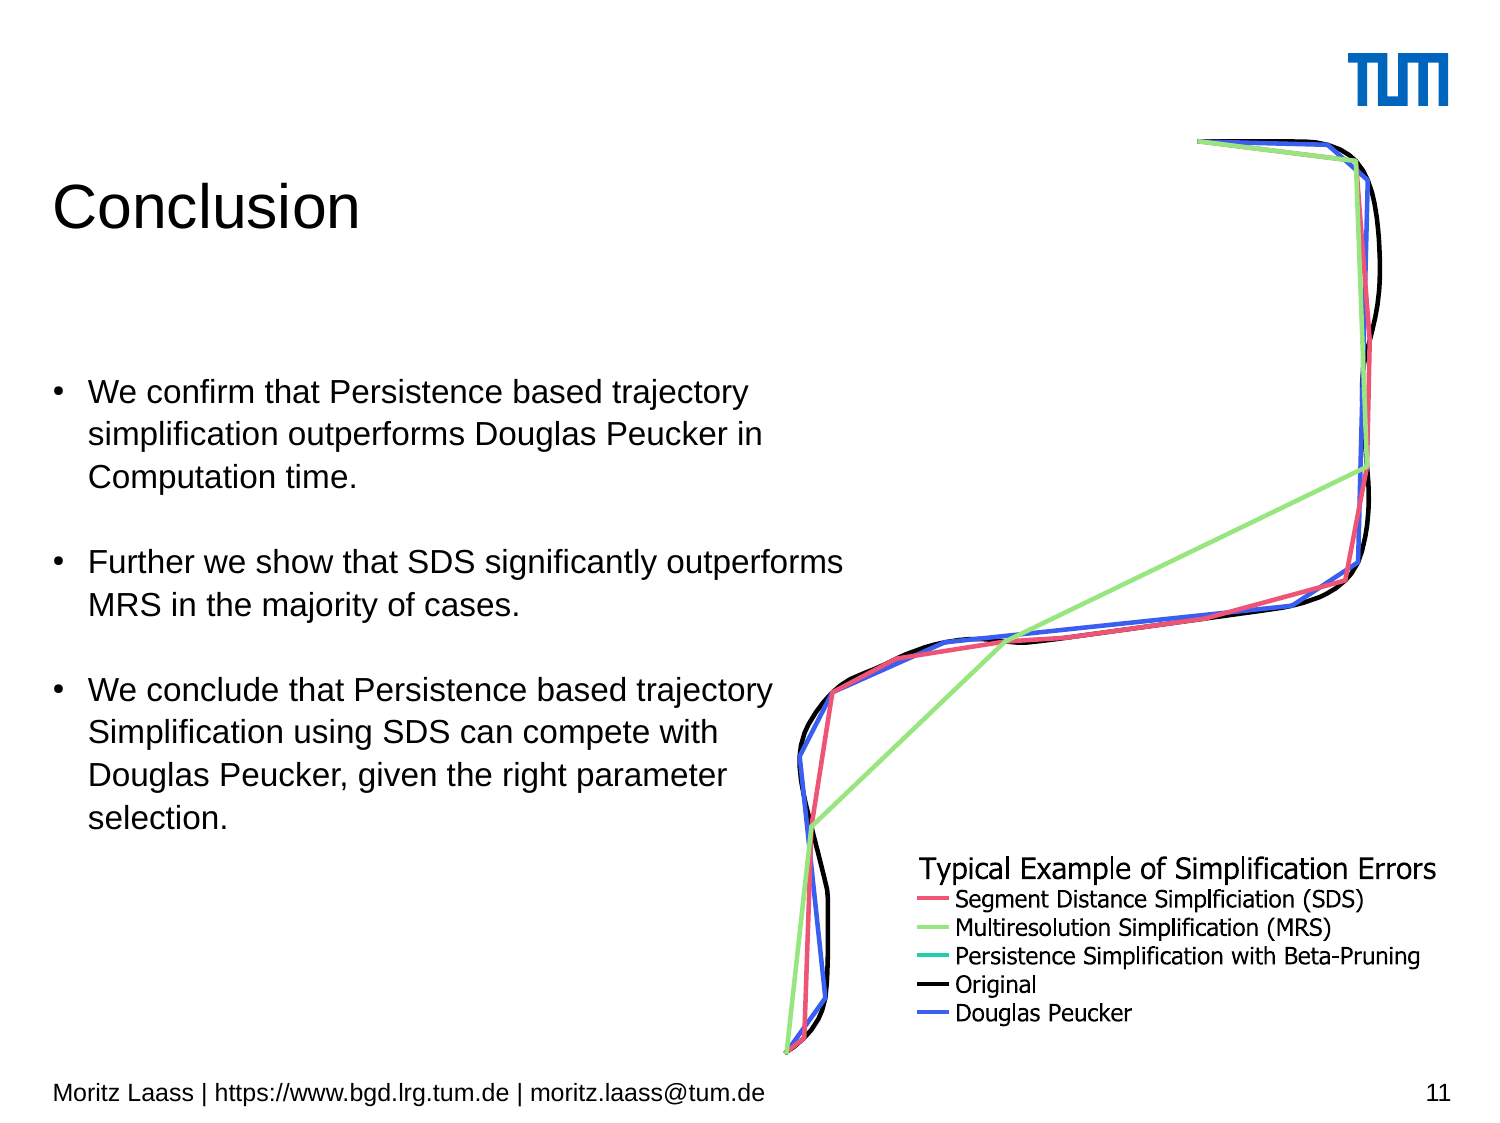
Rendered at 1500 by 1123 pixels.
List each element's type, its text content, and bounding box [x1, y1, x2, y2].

list We confirm that Persistence based trajectory simplification outperforms Douglas Peucker in Computation time. Further we show that SDS significantly outperforms MRS in the majority of cases. We conclude that Persistence based trajectory Simplification using SDS can compete with Douglas Peucker, given the right parameter selection. [52, 330, 851, 996]
picture [744, 242, 1465, 1076]
picture [744, 118, 1406, 171]
title Conclusion [52, 171, 1453, 242]
